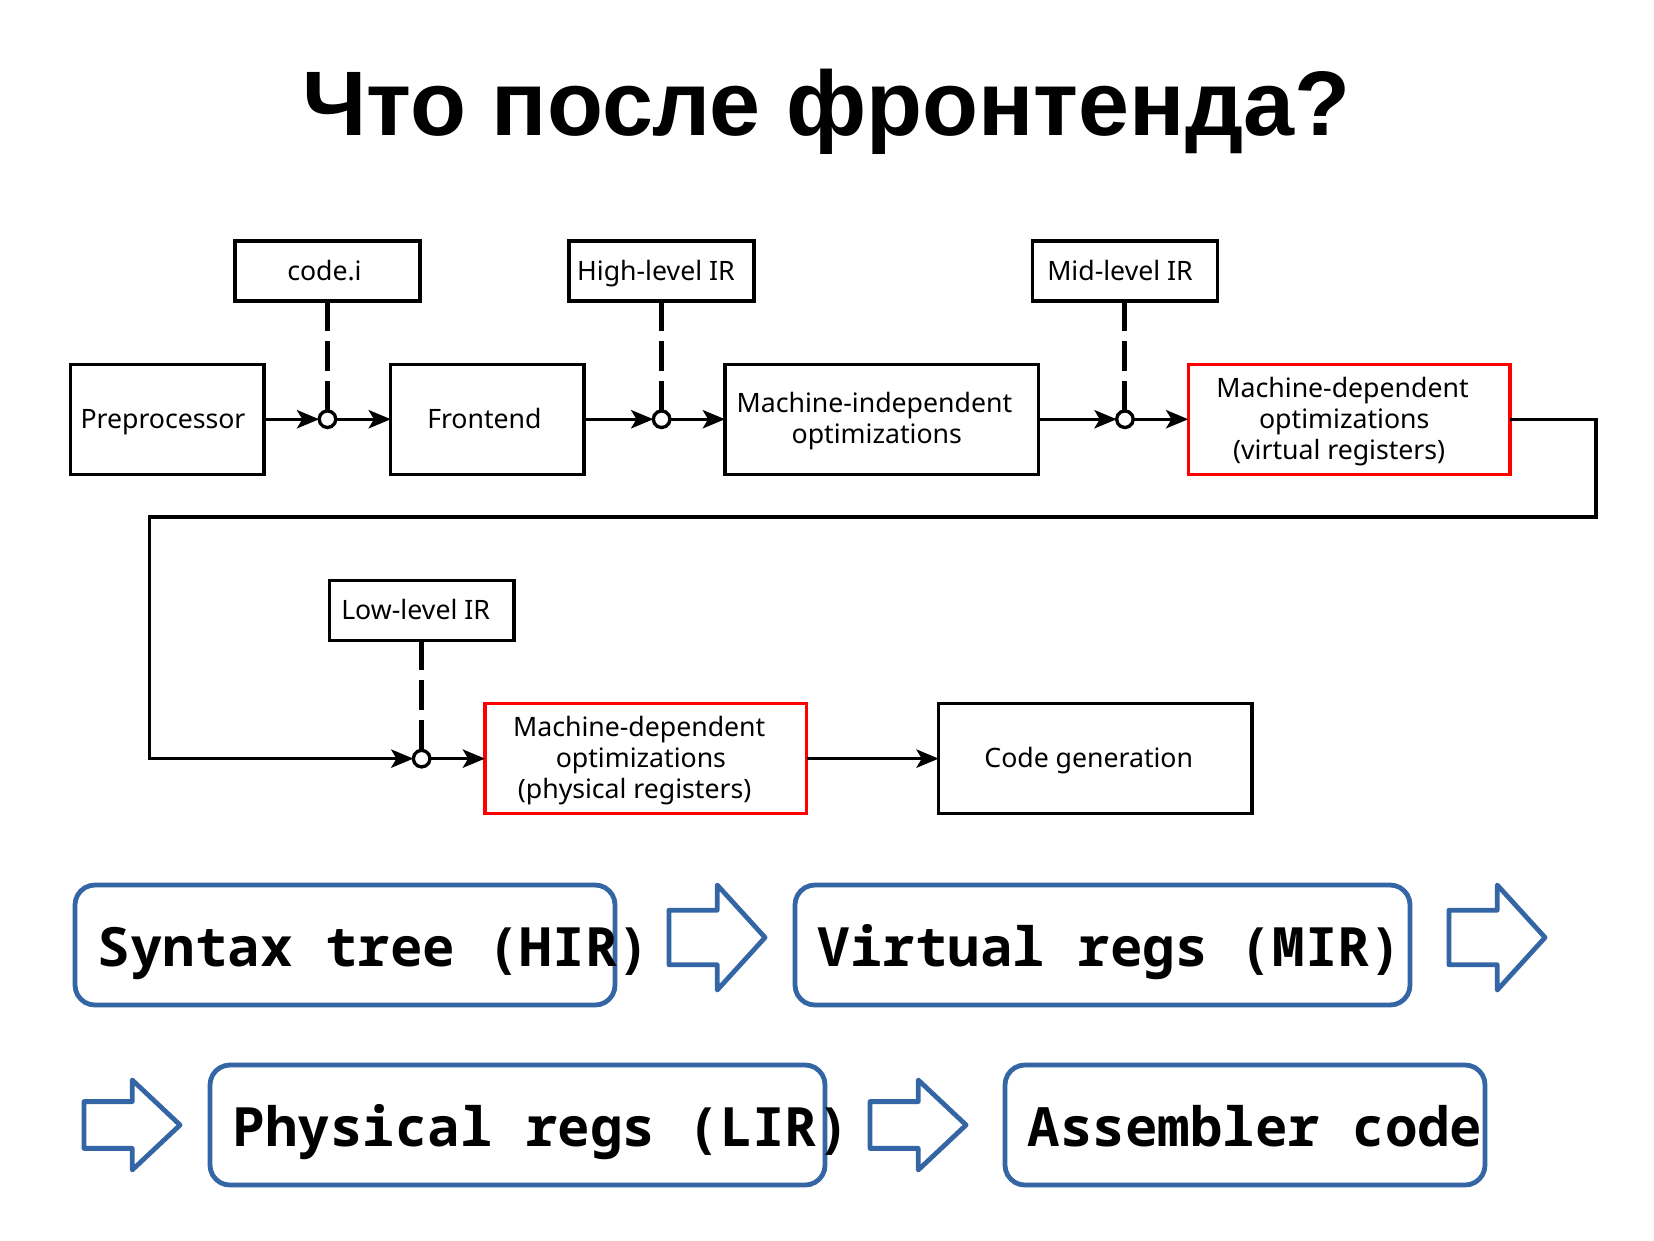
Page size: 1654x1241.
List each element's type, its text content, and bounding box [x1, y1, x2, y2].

text_box [1448, 885, 1546, 991]
text_box [668, 885, 766, 991]
text_box Syntax tree (HIR) [75, 885, 616, 1006]
text_box Virtual regs (MIR) [795, 885, 1411, 1006]
text_box [83, 1080, 181, 1171]
title Что после фронтенда? [82, 0, 1571, 208]
text_box Assembler code [1005, 1065, 1486, 1186]
picture [45, 215, 1624, 841]
text_box [870, 1080, 967, 1171]
text_box Physical regs (LIR) [210, 1065, 826, 1186]
